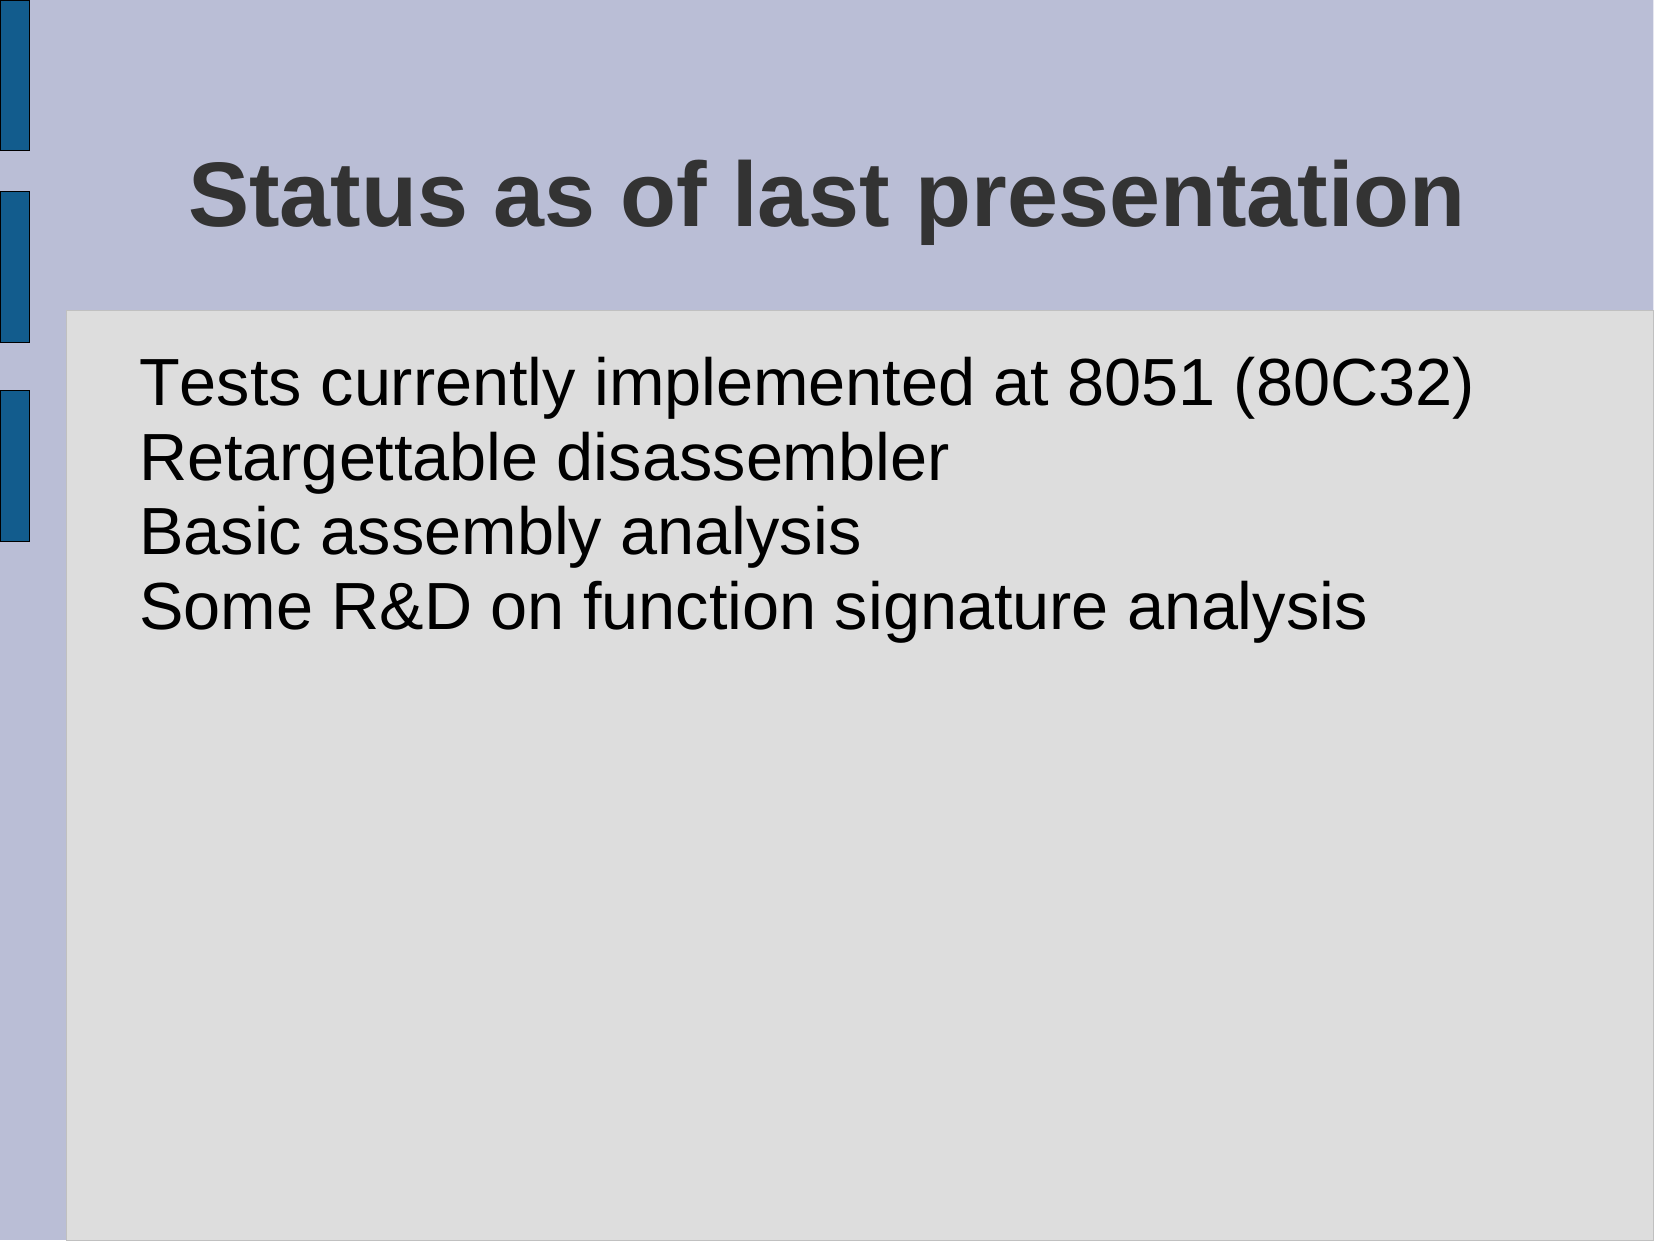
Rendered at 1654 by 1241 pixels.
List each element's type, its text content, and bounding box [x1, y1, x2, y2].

list Tests currently implemented at 8051 (80C32) Retargettable disassembler Basic assembly analysis Some R&D on function signature analysis [121, 344, 1534, 1112]
title Status as of last presentation [121, 91, 1534, 299]
